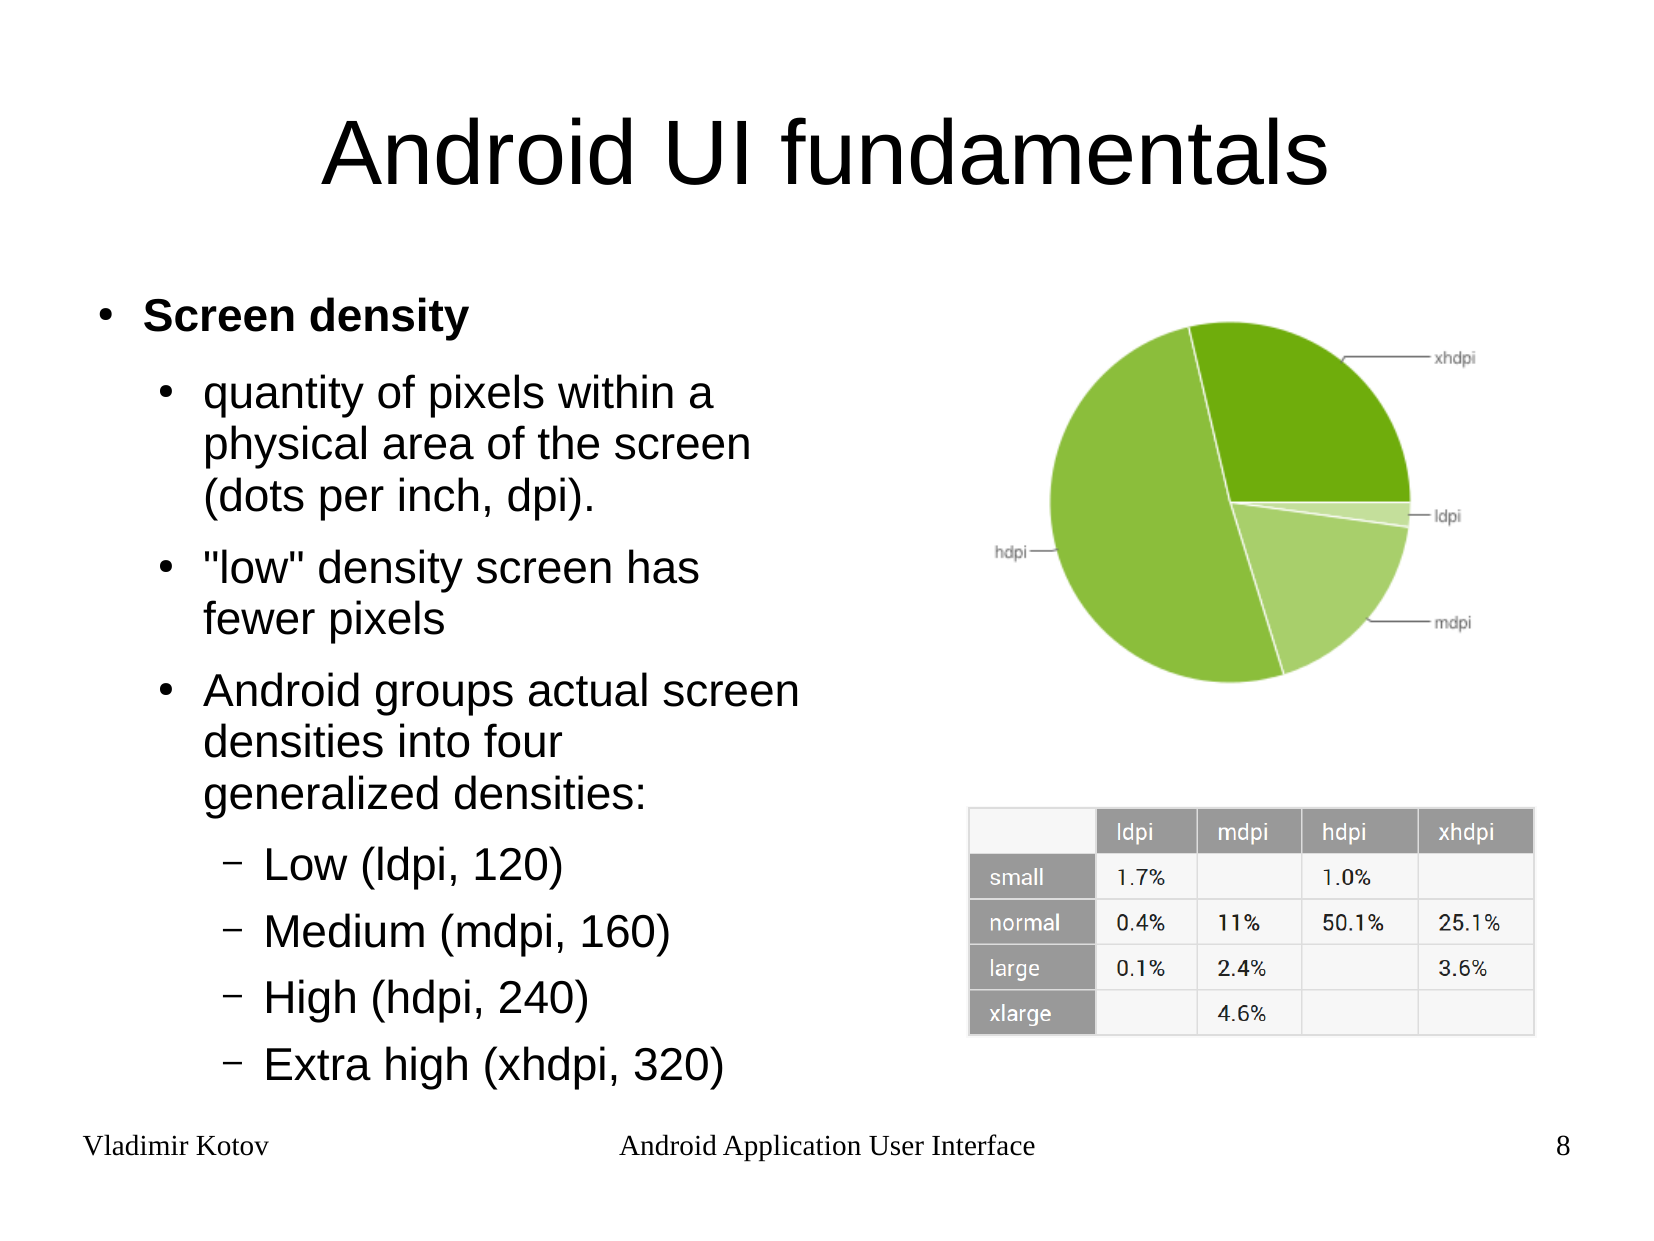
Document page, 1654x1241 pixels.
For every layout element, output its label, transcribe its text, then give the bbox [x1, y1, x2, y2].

picture [973, 270, 1513, 729]
picture [966, 806, 1537, 1038]
list Screen density quantity of pixels within a physical area of the screen (dots per inch, dpi). "low" density screen has fewer pixels Android groups actual screen densities into four generalized densities: Low (ldpi, 120) Medium (mdpi, 160) High (hdpi, 240) Extra high (xhdpi, 320) [82, 290, 809, 1109]
title Android UI fundamentals [82, 56, 1571, 250]
